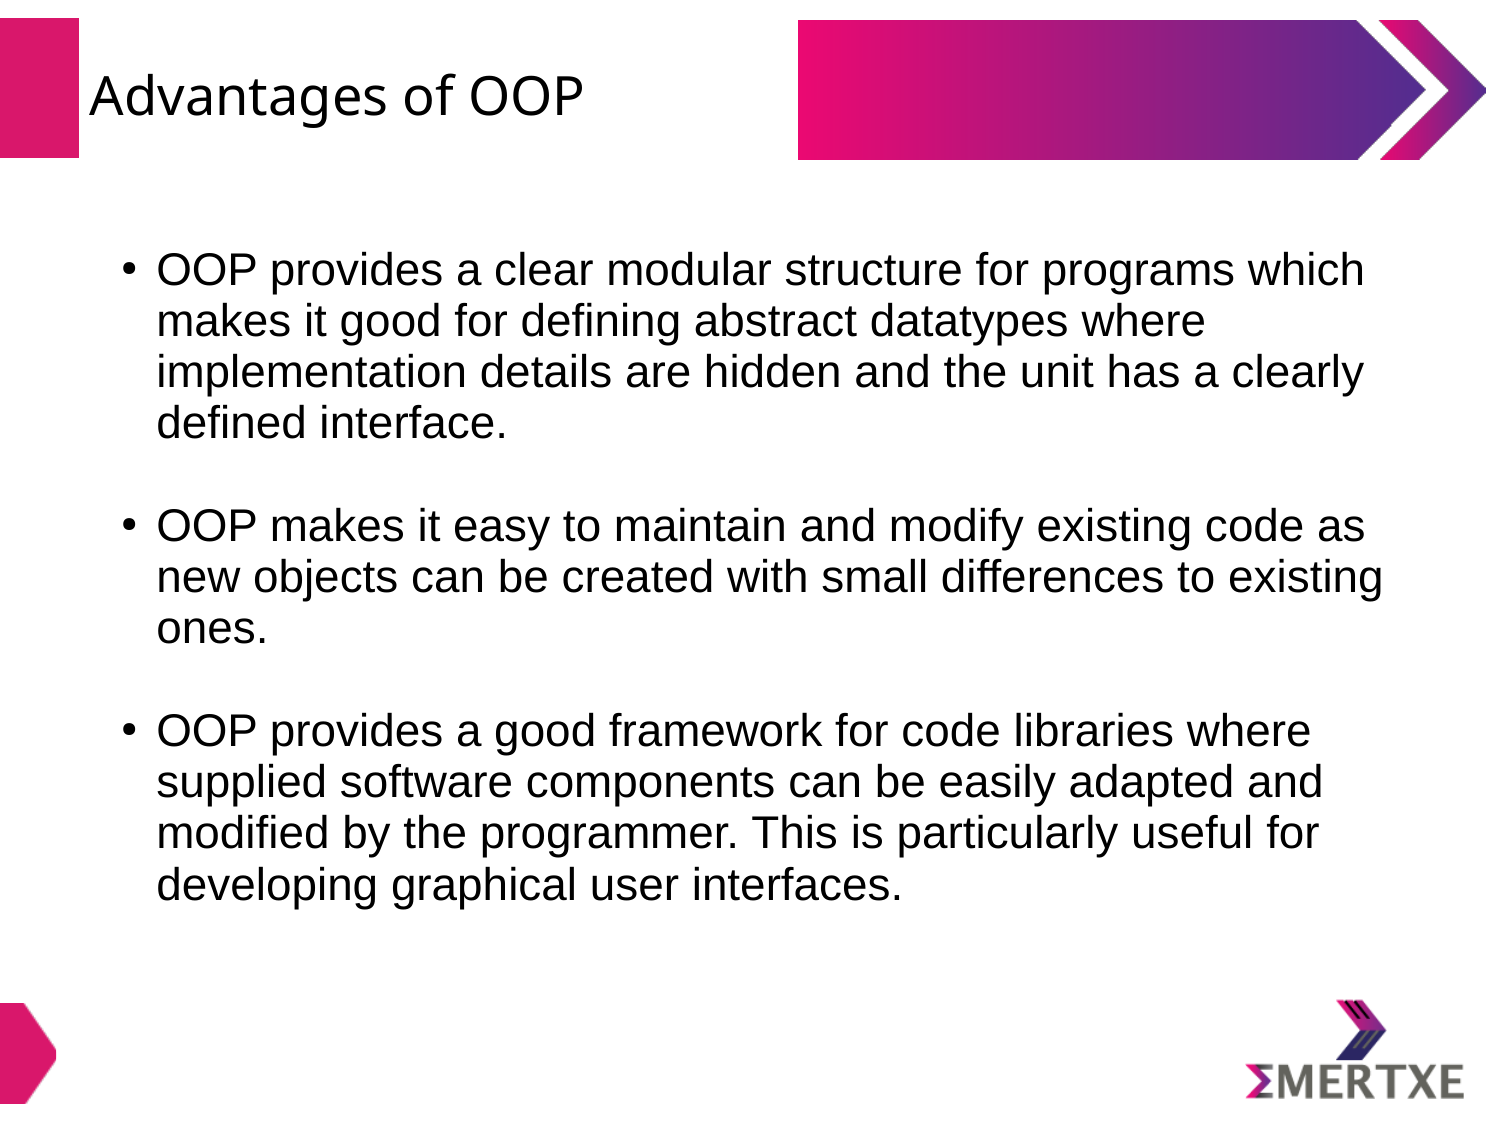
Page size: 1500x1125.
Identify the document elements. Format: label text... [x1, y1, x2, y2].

text_box Advantages of OOP [75, 0, 1425, 188]
picture [1425, 20, 1486, 160]
text_box OOP provides a clear modular structure for programs which makes it good for defining abstract datatypes where implementation details are hidden and the unit has a clearly defined interface. OOP makes it easy to maintain and modify existing code as new objects can be created with small differences to existing ones. OOP provides a good framework for code libraries where supplied software components can be easily adapted and modified by the programmer. This is particularly useful for developing graphical user interfaces. [106, 236, 1406, 960]
picture [1245, 996, 1465, 1099]
